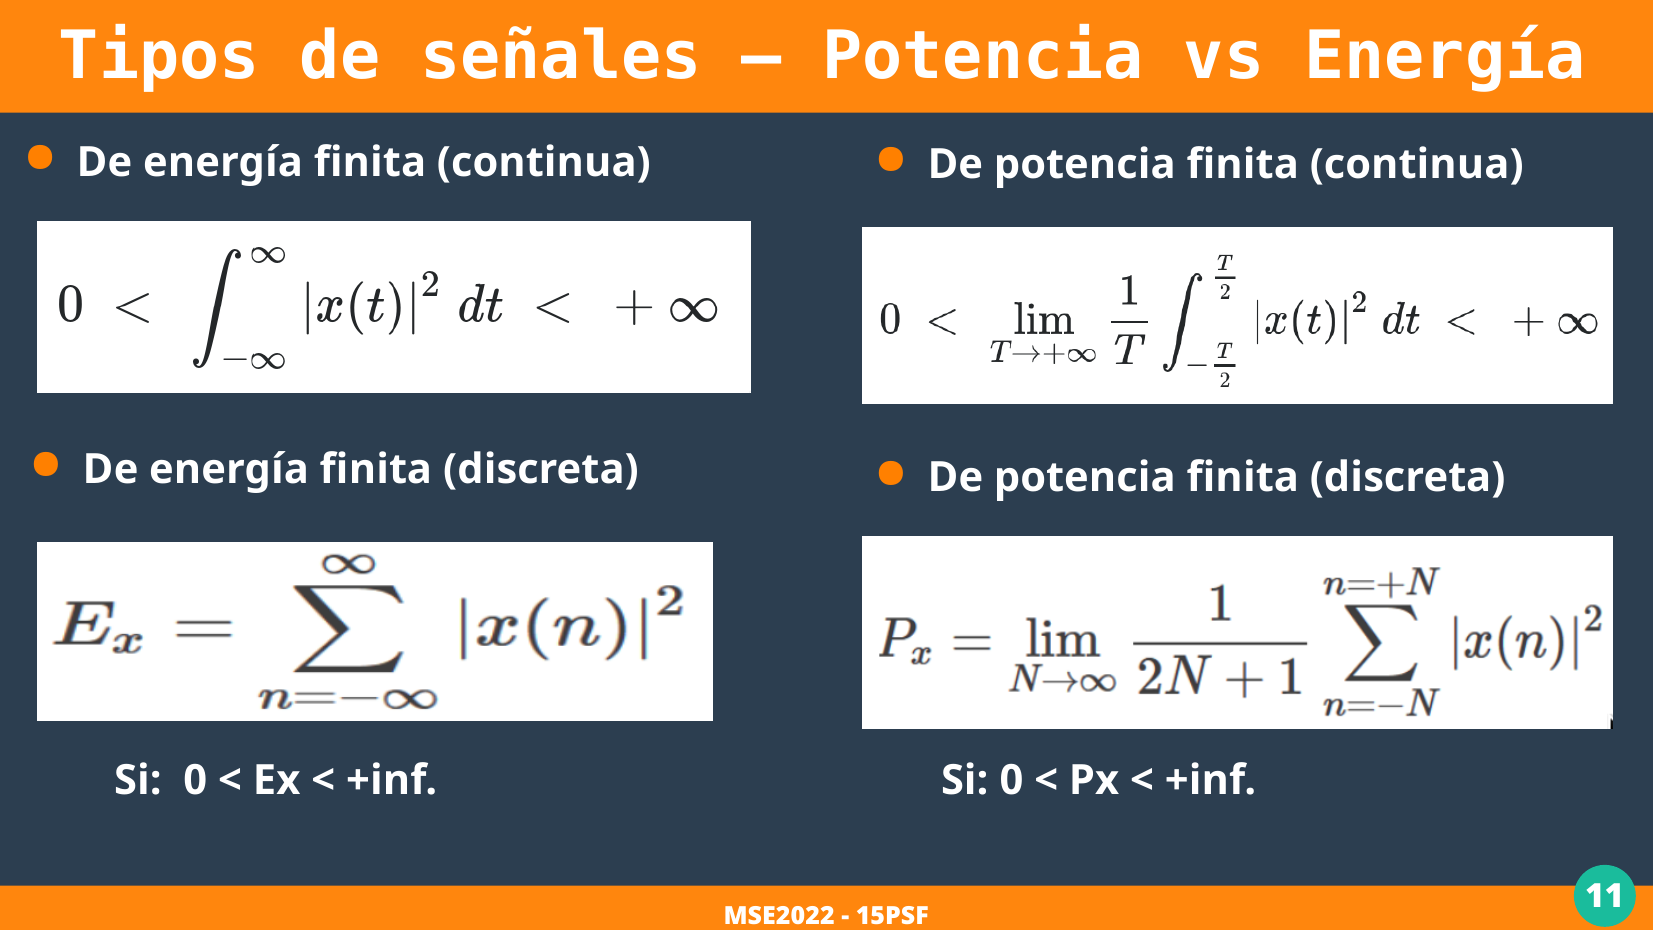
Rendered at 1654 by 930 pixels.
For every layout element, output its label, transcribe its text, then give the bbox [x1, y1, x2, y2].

list De potencia finita (continua) [856, 133, 1613, 206]
picture [37, 542, 713, 721]
list De energía finita (discreta) [11, 438, 713, 495]
list Si: 0 < Px < +inf. [870, 750, 1613, 807]
list De potencia finita (discreta) [856, 446, 1613, 519]
picture [37, 221, 751, 393]
picture [862, 536, 1613, 729]
list Si: 0 < Ex < +inf. [43, 750, 713, 807]
picture [862, 227, 1613, 404]
list De energía finita (continua) [5, 131, 751, 188]
title Tipos de señales – Potencia vs Energía [58, 16, 1651, 113]
